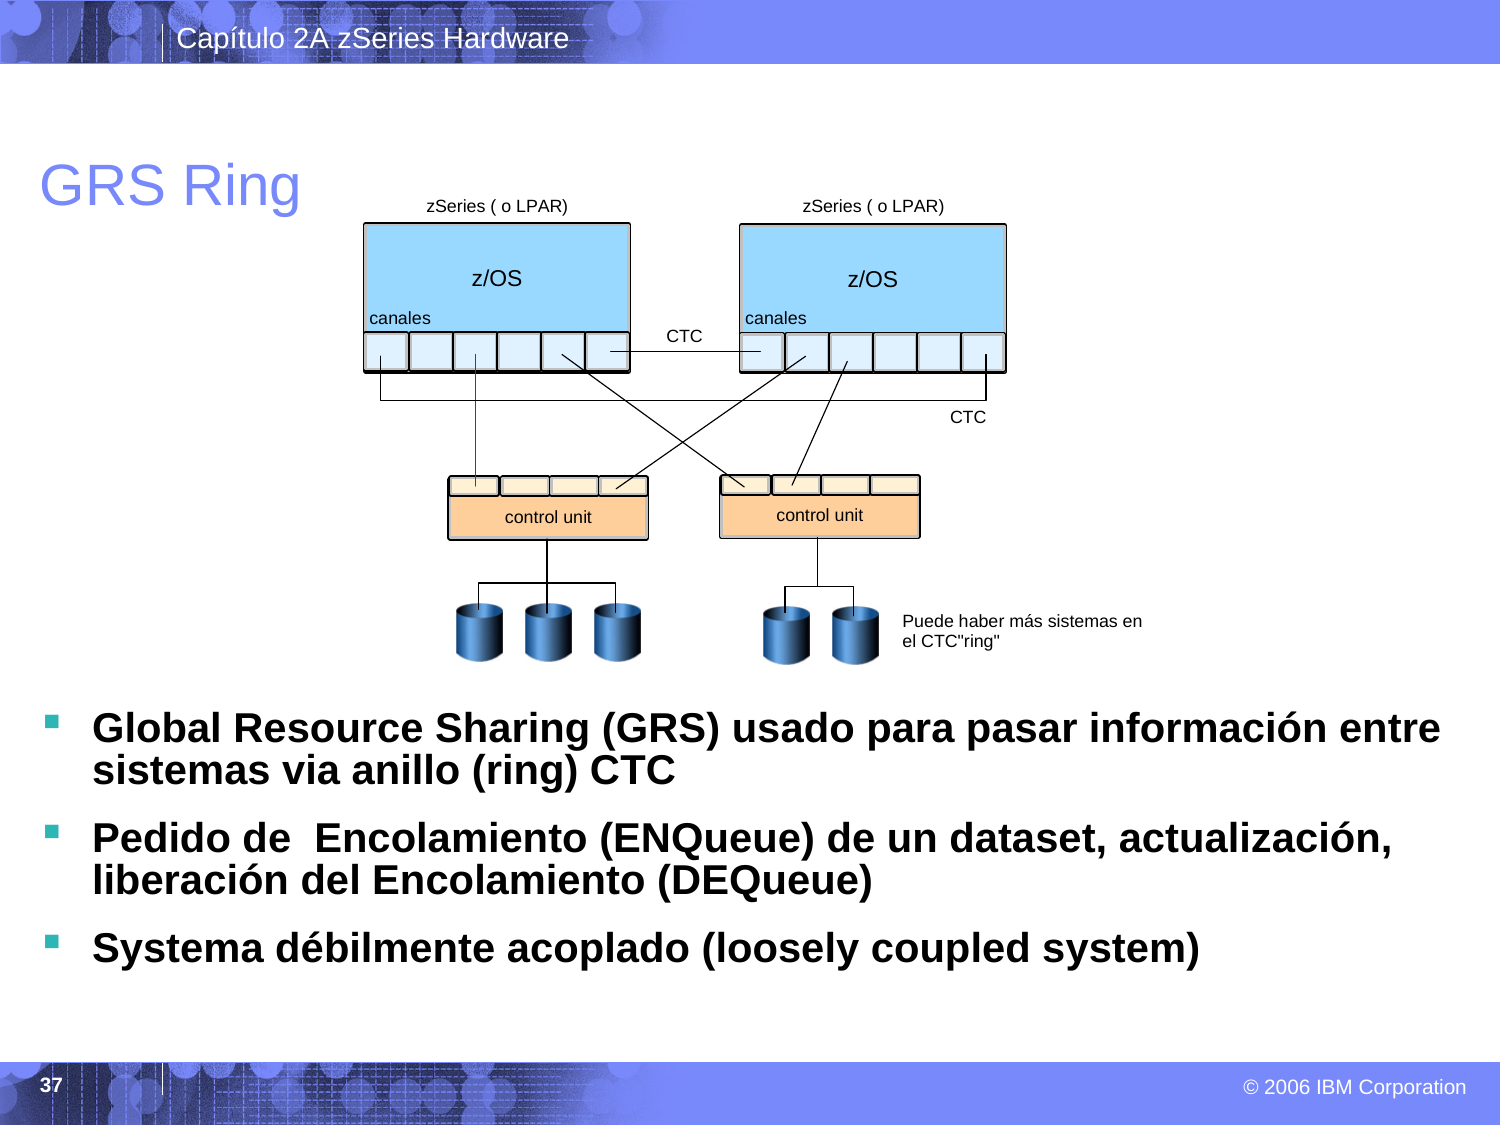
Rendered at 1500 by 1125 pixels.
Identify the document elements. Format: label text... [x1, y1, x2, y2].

list Global Resource Sharing (GRS) usado para pasar información entre sistemas via anillo (ring) CTC Pedido de Encolamiento (ENQueue) de un dataset, actualización, liberación del Encolamiento (DEQueue) Systema débilmente acoplado (loosely coupled system) [26, 701, 1475, 1075]
picture [1, 1, 1500, 63]
picture [0, 1063, 1500, 1125]
chart [362, 188, 1150, 677]
title GRS Ring [25, 142, 1378, 225]
